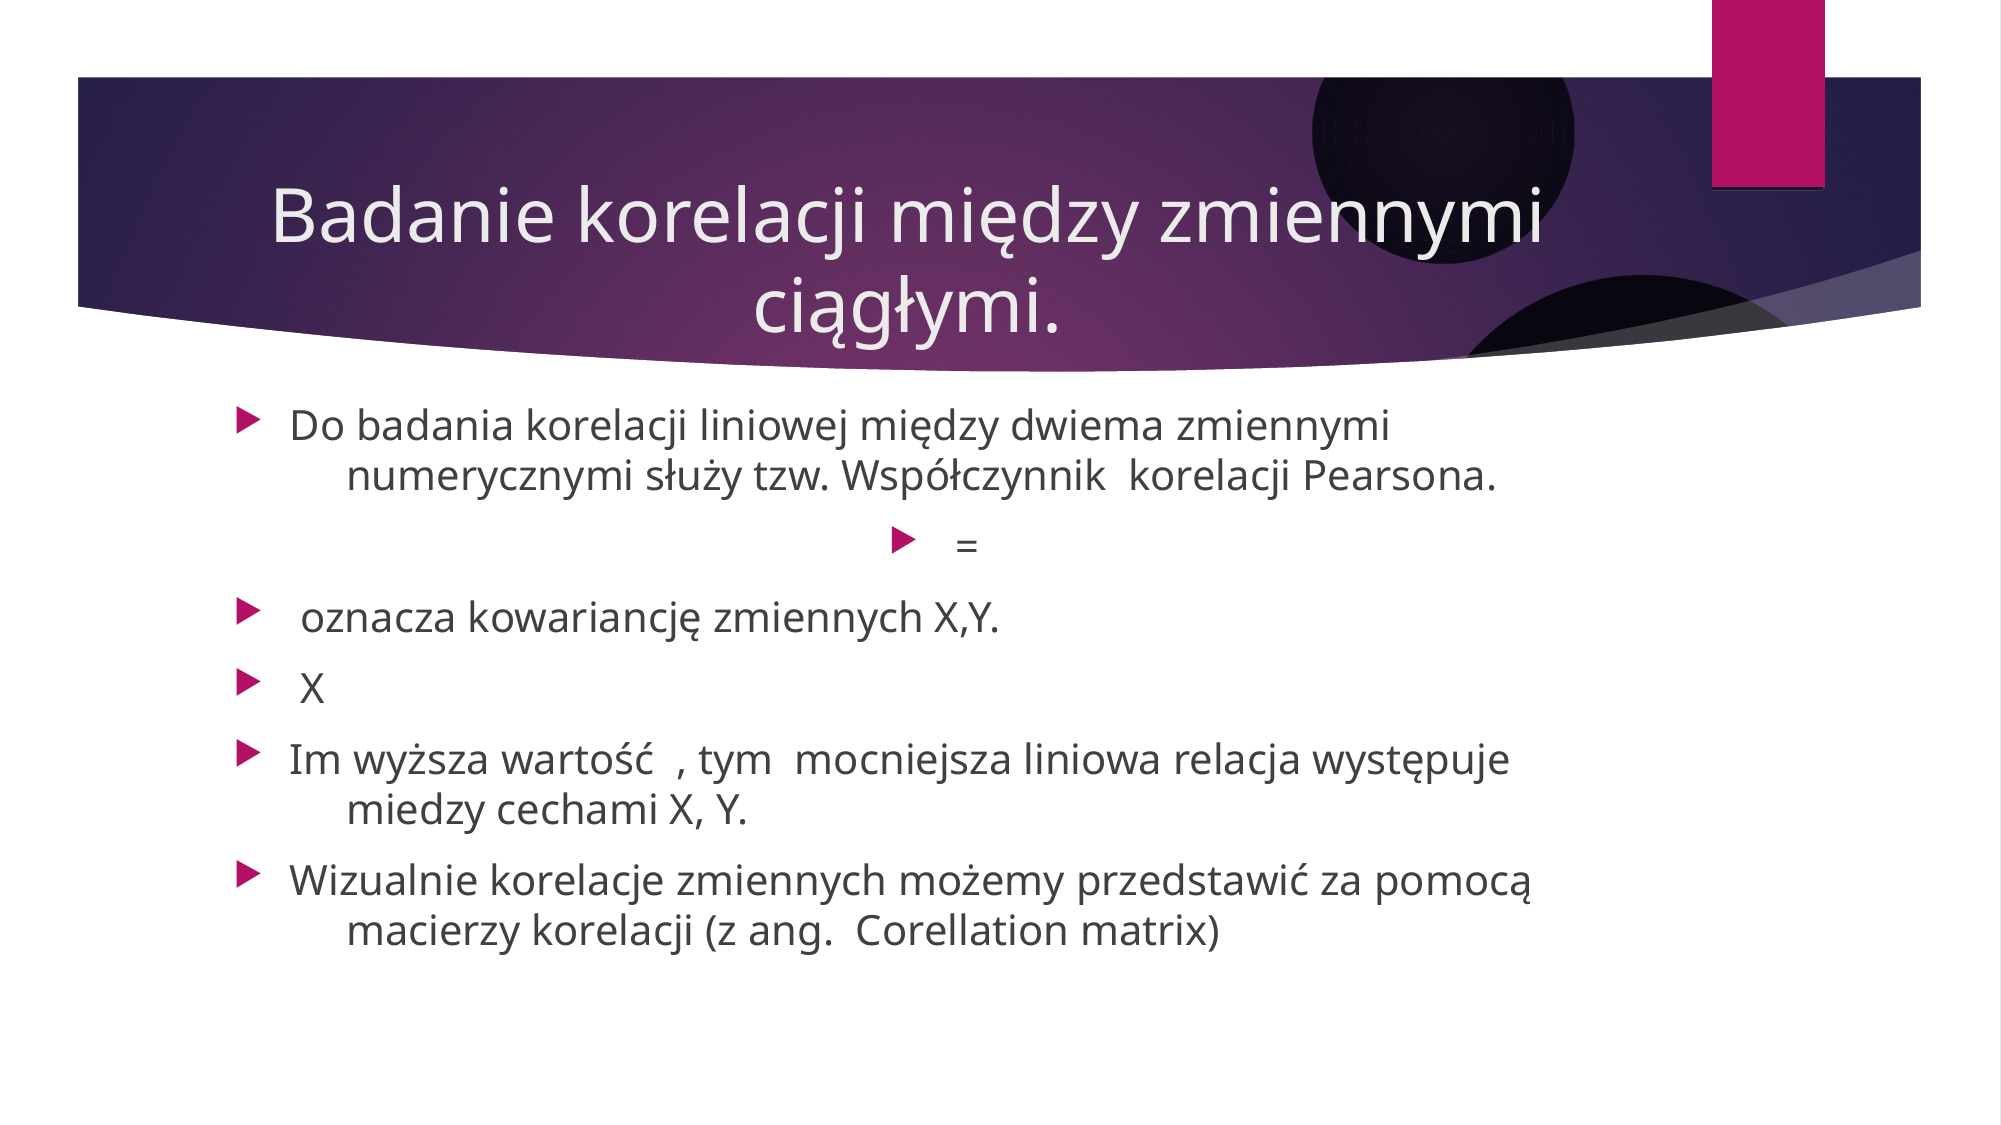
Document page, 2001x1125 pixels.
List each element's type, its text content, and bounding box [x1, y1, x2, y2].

list Do badania korelacji liniowej między dwiema zmiennymi numerycznymi służy tzw. Współczynnik korelacji Pearsona. = oznacza kowariancję zmiennych X,Y. X Im wyższa wartość , tym mocniejsza liniowa relacja występuje miedzy cechami X, Y. Wizualnie korelacje zmiennych możemy przedstawić za pomocą macierzy korelacji (z ang. Corellation matrix) [218, 391, 1667, 988]
title Badanie korelacji między zmiennymi ciągłymi. [189, 159, 1627, 276]
